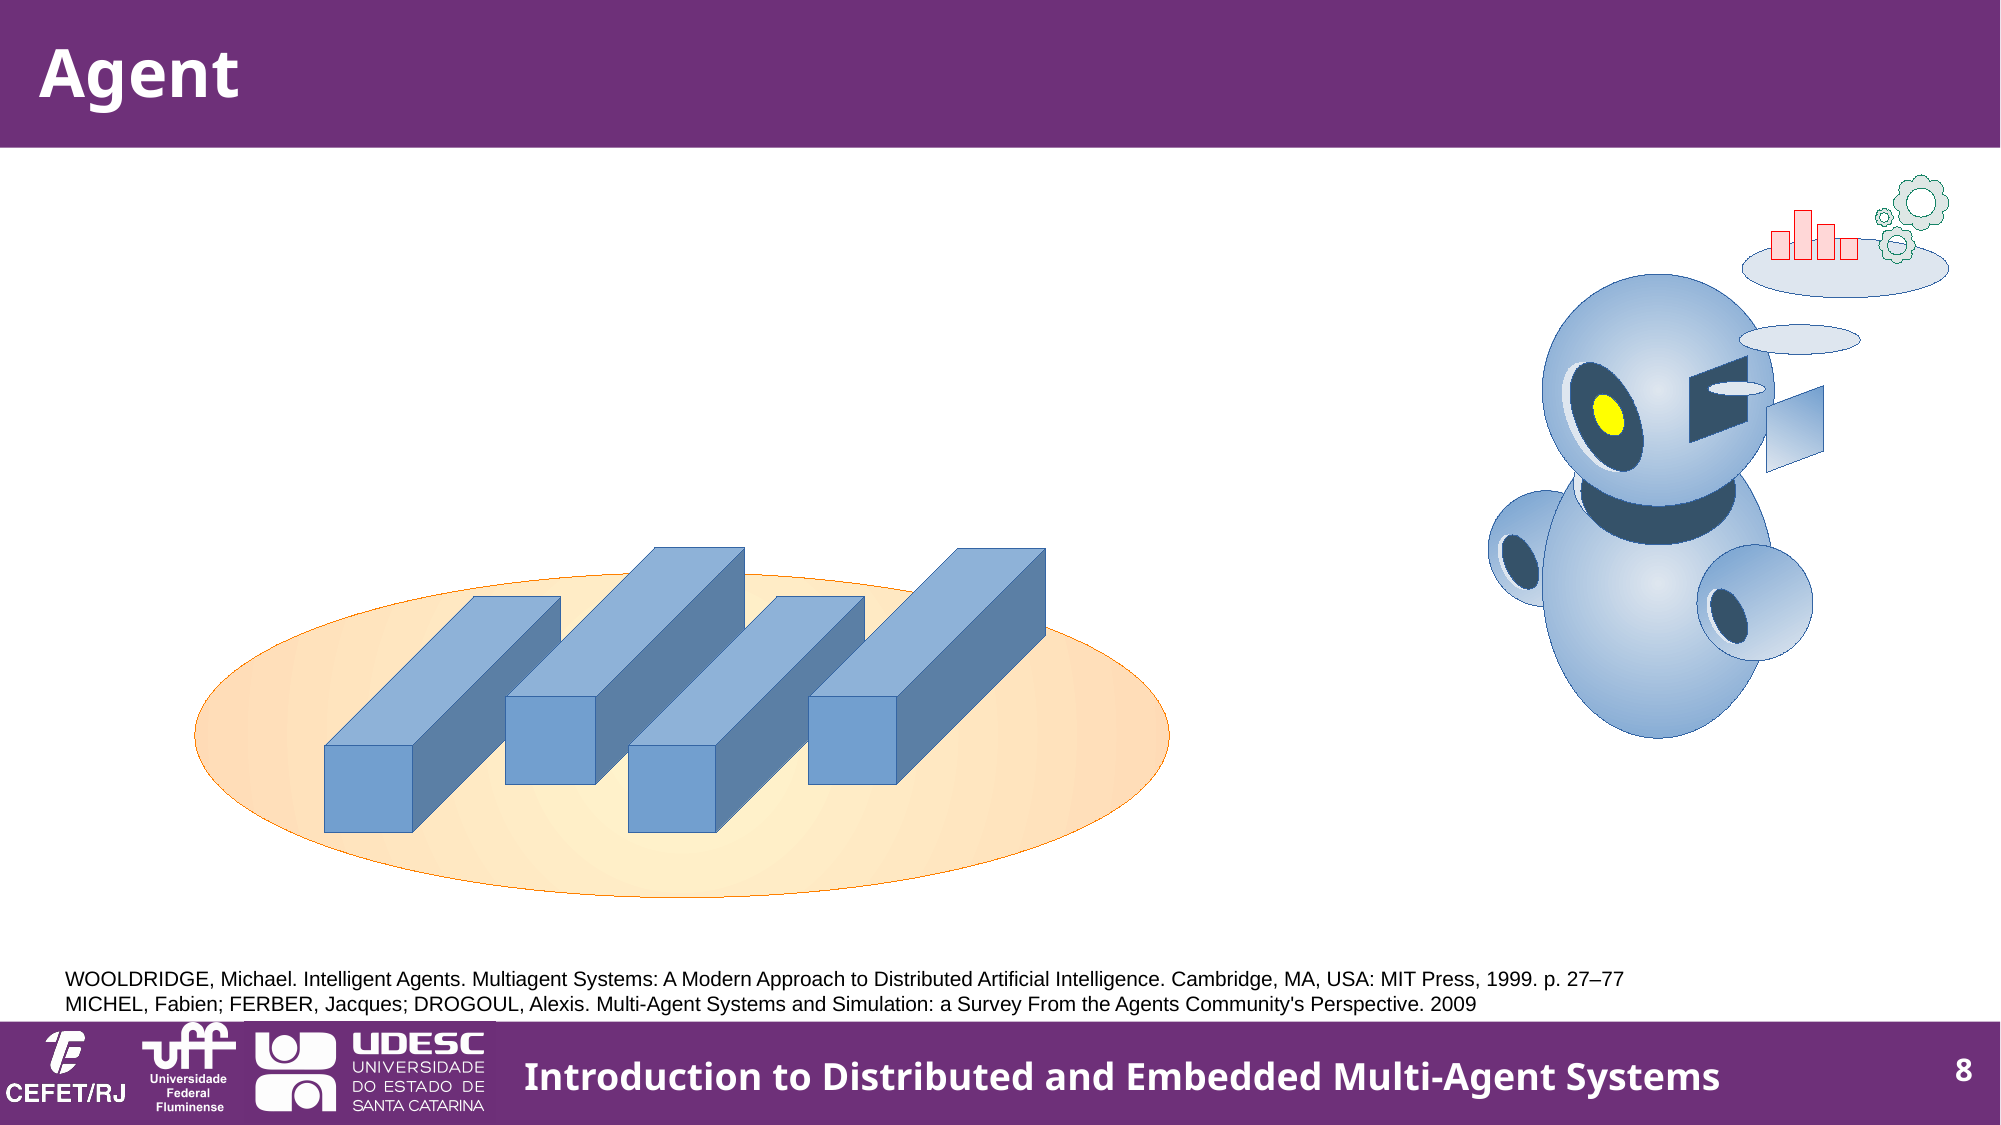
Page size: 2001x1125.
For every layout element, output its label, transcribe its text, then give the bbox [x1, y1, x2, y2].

picture [244, 1024, 496, 1123]
text_box [1488, 274, 1861, 739]
text_box WOOLDRIDGE, Michael. Intelligent Agents. Multiagent Systems: A Modern Approach to Distributed Artificial Intelligence. Cambridge, MA, USA: MIT Press, 1999. p. 27–77 MICHEL, Fabien; FERBER, Jacques; DROGOUL, Alexis. Multi-Agent Systems and Simulation: a Survey From the Agents Community's Perspective. 2009 [50, 958, 1969, 1024]
text_box Agent [25, 23, 1999, 119]
picture [141, 1024, 237, 1117]
picture [6, 1009, 125, 1125]
text_box [1875, 208, 1894, 227]
text_box [1893, 174, 1949, 231]
text_box [194, 549, 1170, 898]
text_box [1742, 210, 1949, 298]
